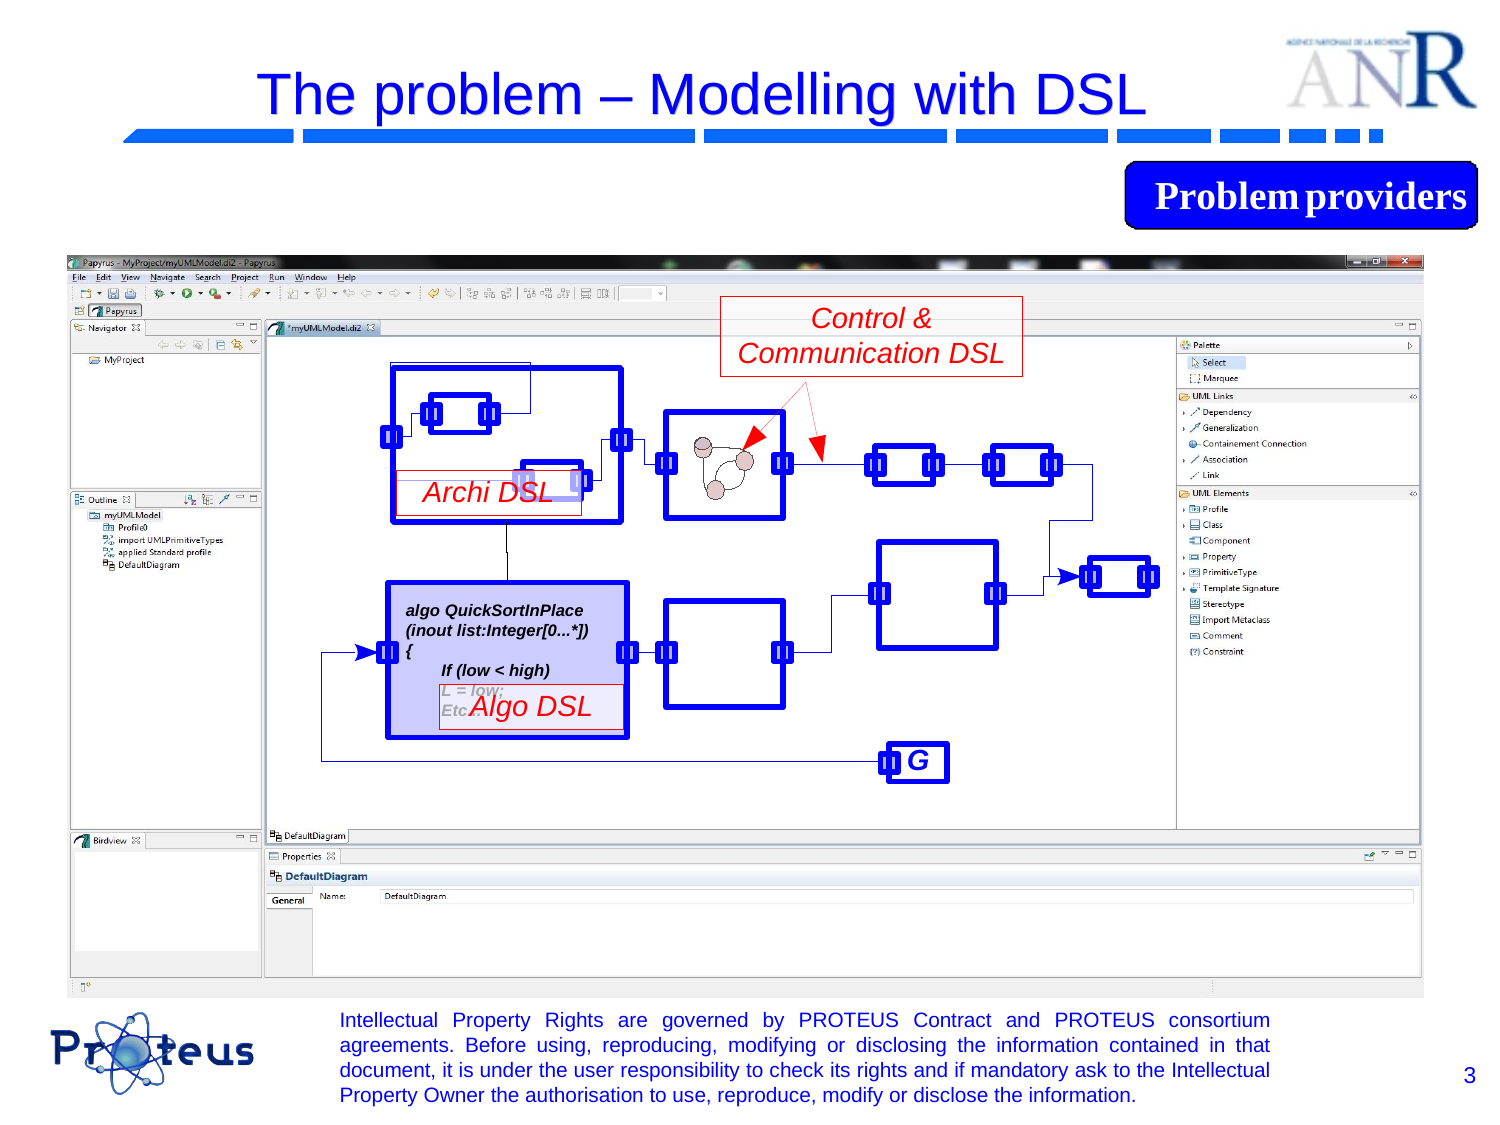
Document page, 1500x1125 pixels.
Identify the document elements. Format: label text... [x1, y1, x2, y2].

text_box [619, 643, 637, 662]
text_box [658, 600, 792, 708]
text_box [985, 446, 1061, 484]
text_box [379, 643, 397, 662]
text_box G [892, 738, 945, 784]
text_box algo QuickSortInPlace (inout list:Integer[0...*]) { If (low < high) L = low; Etc... [388, 582, 628, 738]
text_box [658, 411, 792, 519]
text_box Archi DSL [396, 470, 582, 516]
text_box Algo DSL [439, 684, 624, 730]
text_box Control & Communication DSL [720, 296, 1023, 377]
text_box [1125, 161, 1478, 229]
title The problem – Modelling with DSL [82, 35, 1323, 154]
picture [1281, 27, 1484, 115]
text_box [870, 541, 1004, 649]
text_box [1081, 557, 1157, 596]
text_box [880, 744, 892, 782]
picture [67, 255, 1424, 998]
text_box providers [1291, 170, 1468, 218]
picture [35, 1003, 272, 1101]
text_box [866, 446, 942, 484]
text_box [382, 367, 631, 522]
text_box Problem [1141, 170, 1291, 218]
